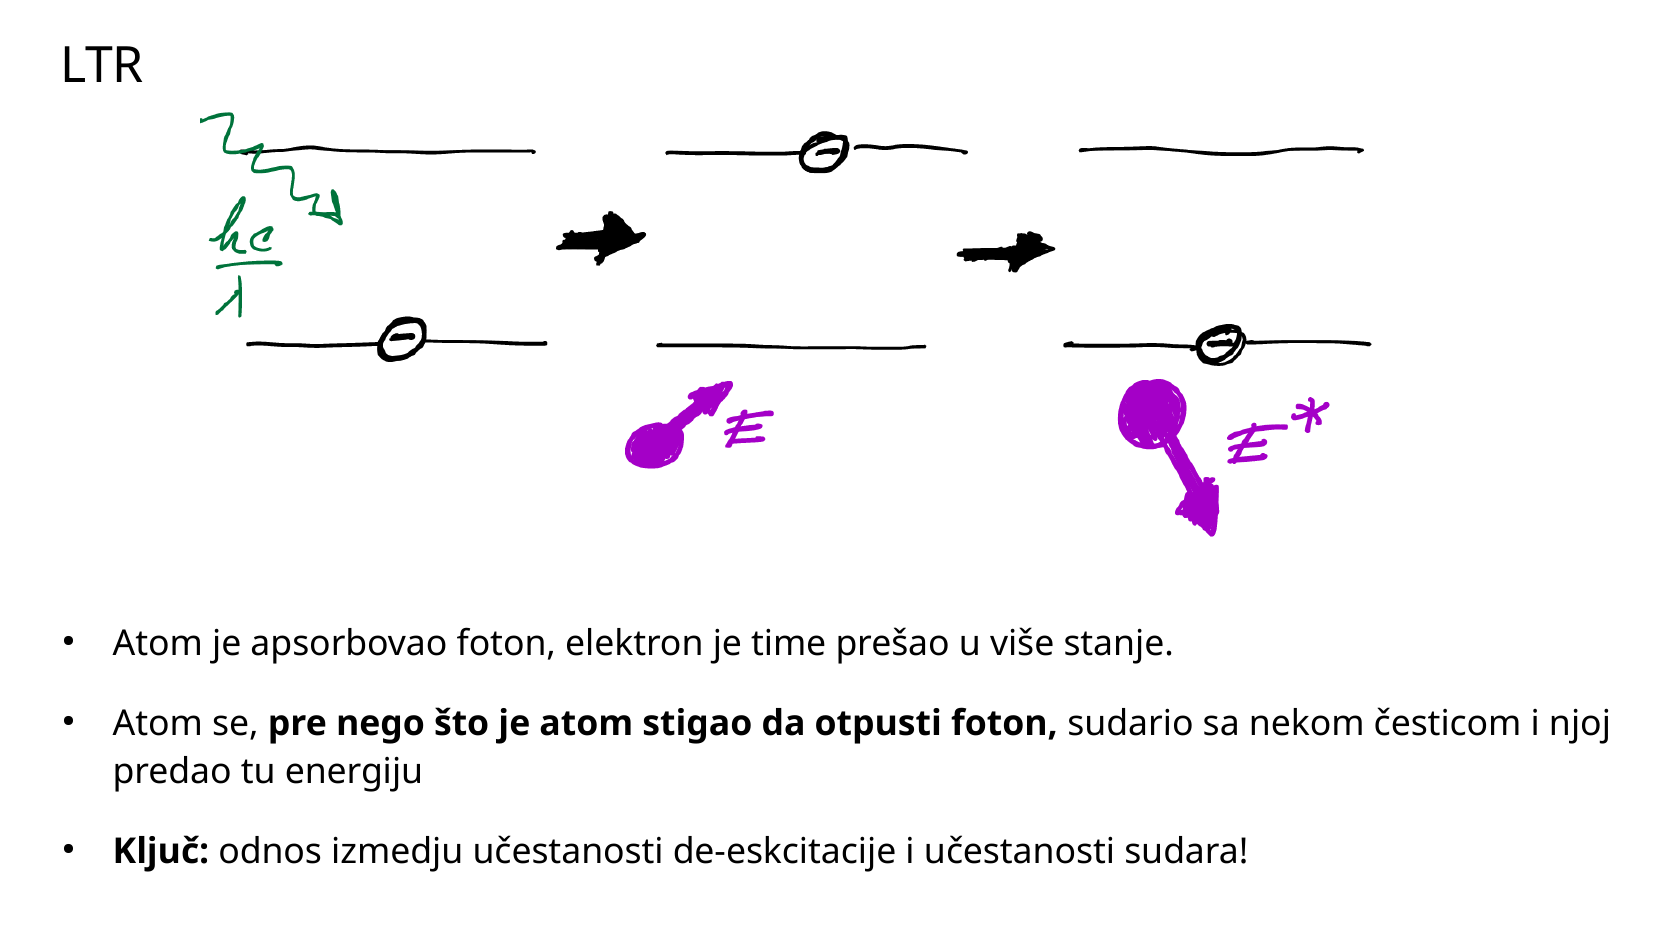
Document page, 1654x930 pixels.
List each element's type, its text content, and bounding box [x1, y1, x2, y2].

title LTR [59, 13, 1648, 113]
list Atom je apsorbovao foton, elektron je time prešao u više stanje. Atom se, pre nego što je atom stigao da otpusti foton, sudario sa nekom česticom i njoj predao tu energiju Ključ: odnos izmedju učestanosti de-eskcitacije i učestanosti sudara! [45, 149, 1635, 880]
picture [200, 97, 1388, 546]
